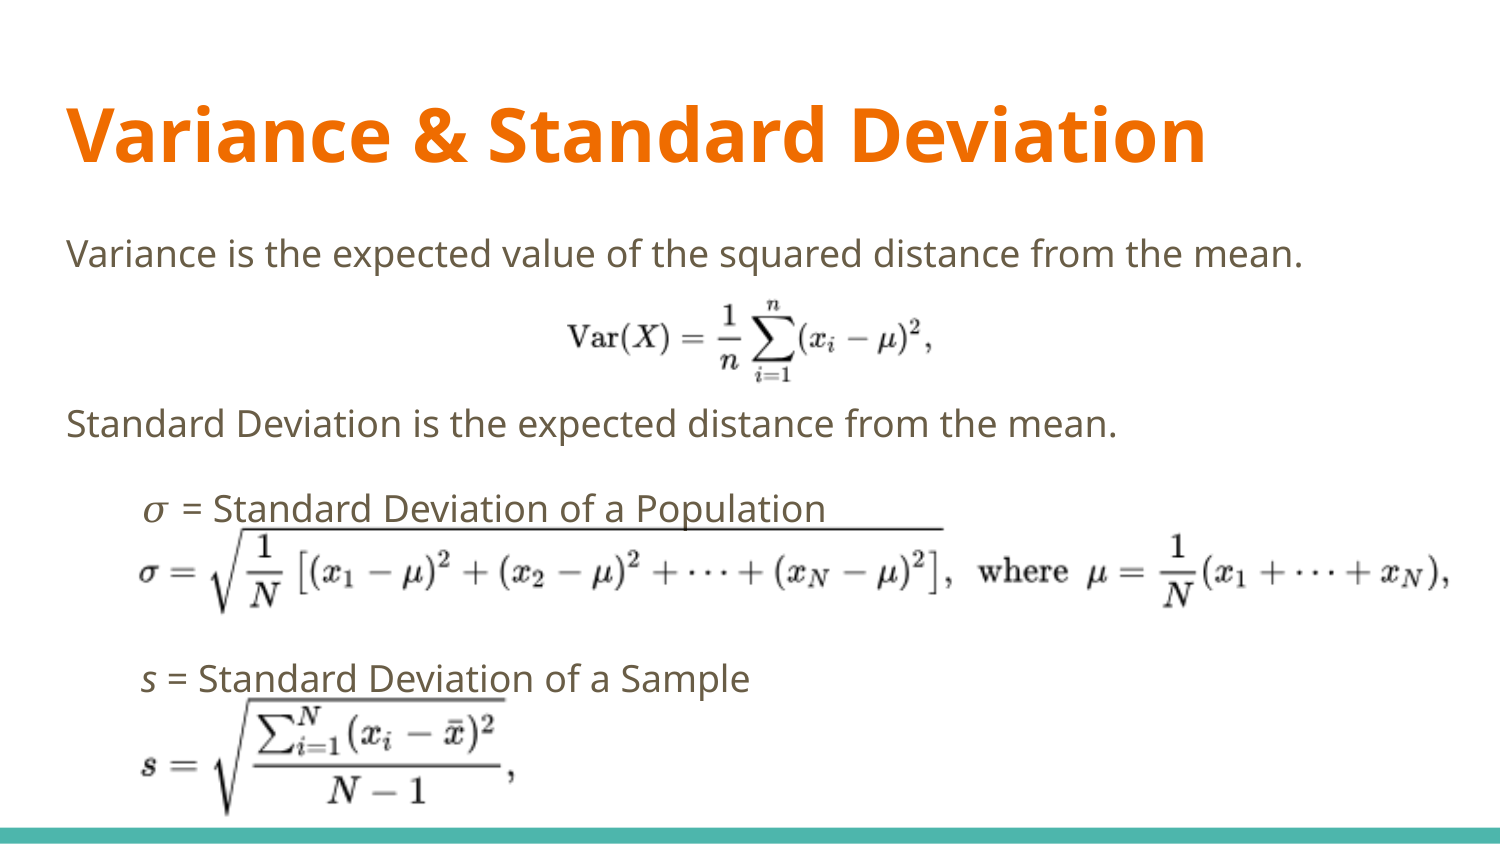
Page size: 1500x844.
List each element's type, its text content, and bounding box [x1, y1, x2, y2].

list Variance is the expected value of the squared distance from the mean. Standard Deviation is the expected distance from the mean. 𝜎 = Standard Deviation of a Population s = Standard Deviation of a Sample [51, 207, 1449, 750]
picture [139, 692, 518, 821]
title Variance & Standard Deviation [51, 72, 1449, 189]
picture [134, 523, 1456, 618]
picture [567, 294, 933, 389]
